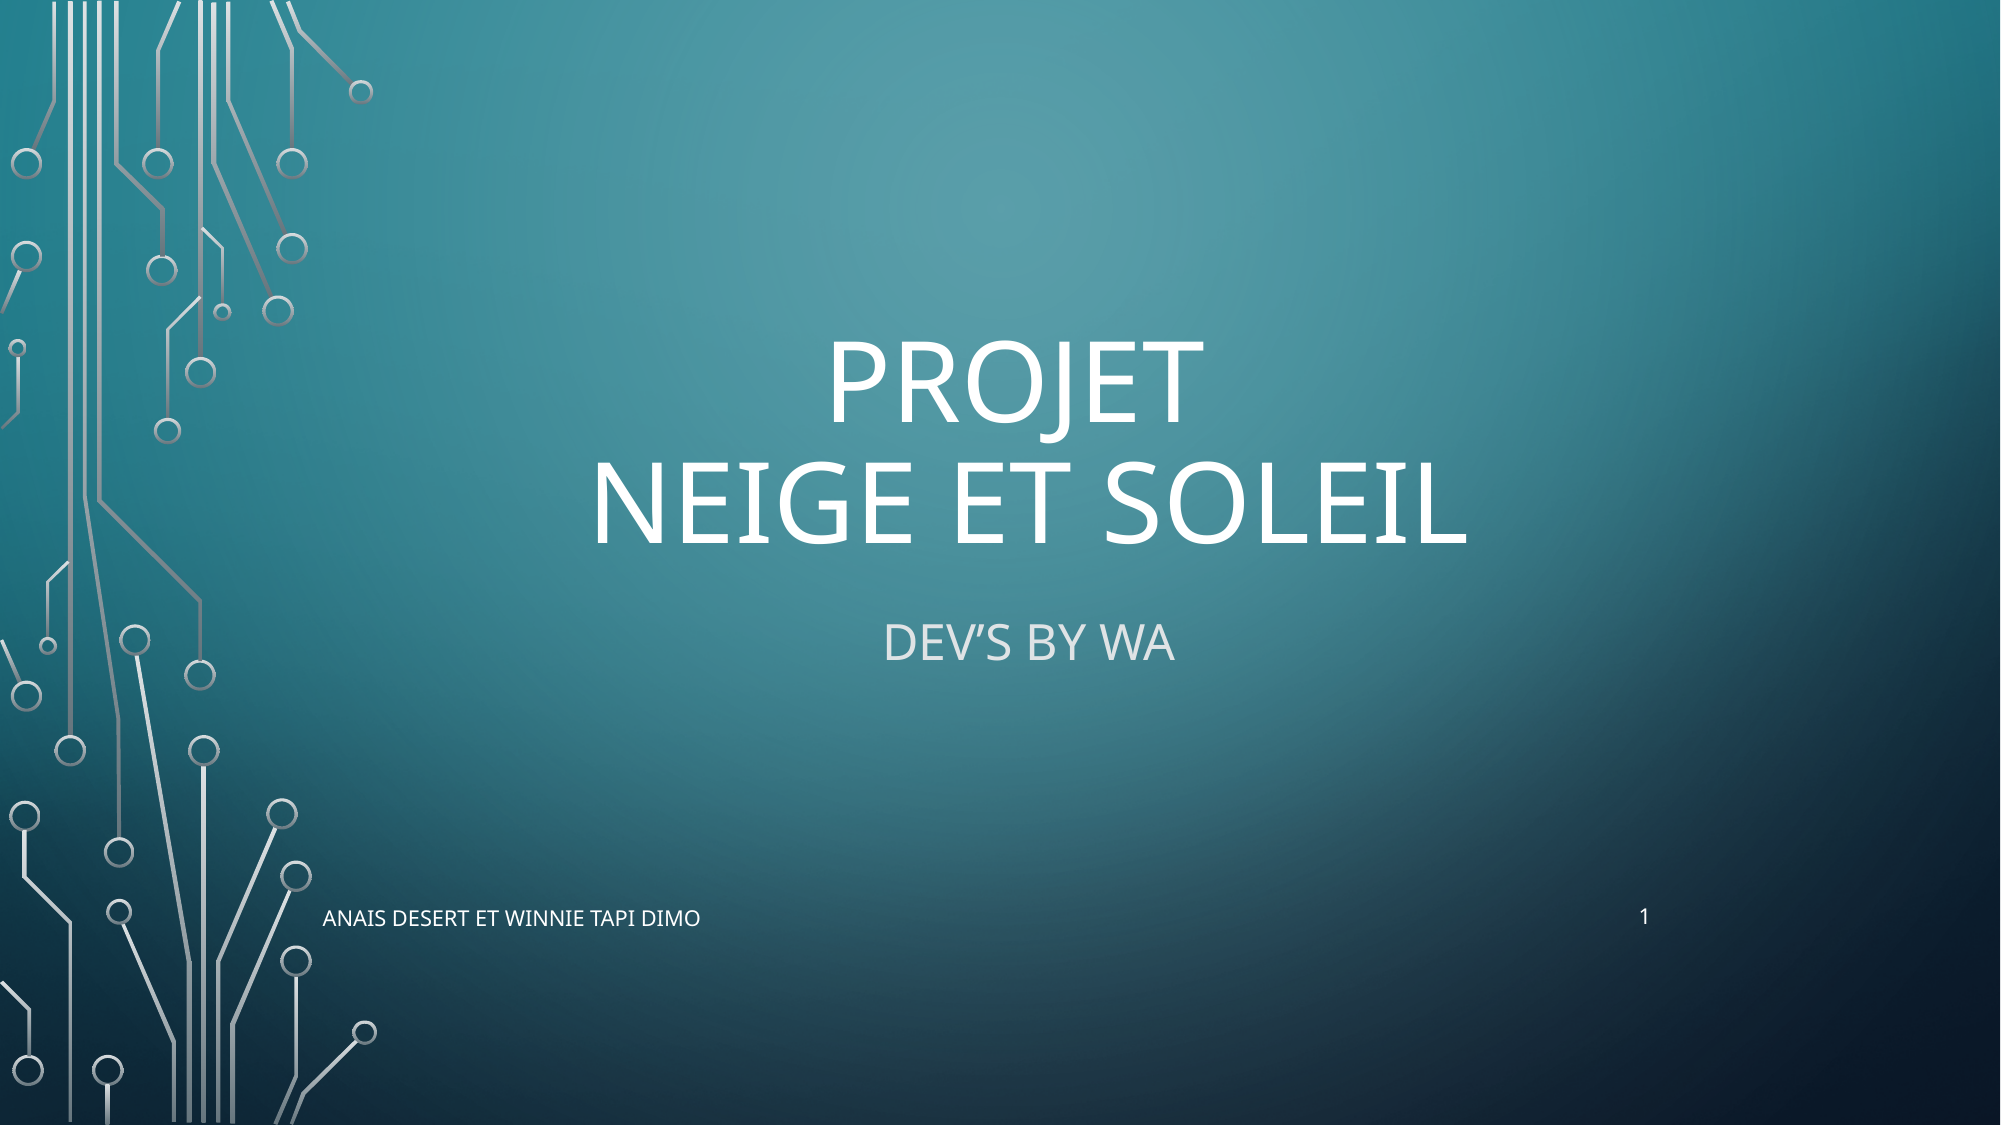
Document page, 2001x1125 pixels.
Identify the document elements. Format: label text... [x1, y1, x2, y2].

subtitle Dev’s by wA [307, 590, 1750, 863]
text_box Anais Desert et Winnie Tapi Dimo [307, 887, 1149, 948]
text_box [1623, 887, 1750, 948]
title Projet Neige et Soleil [156, 184, 1902, 576]
